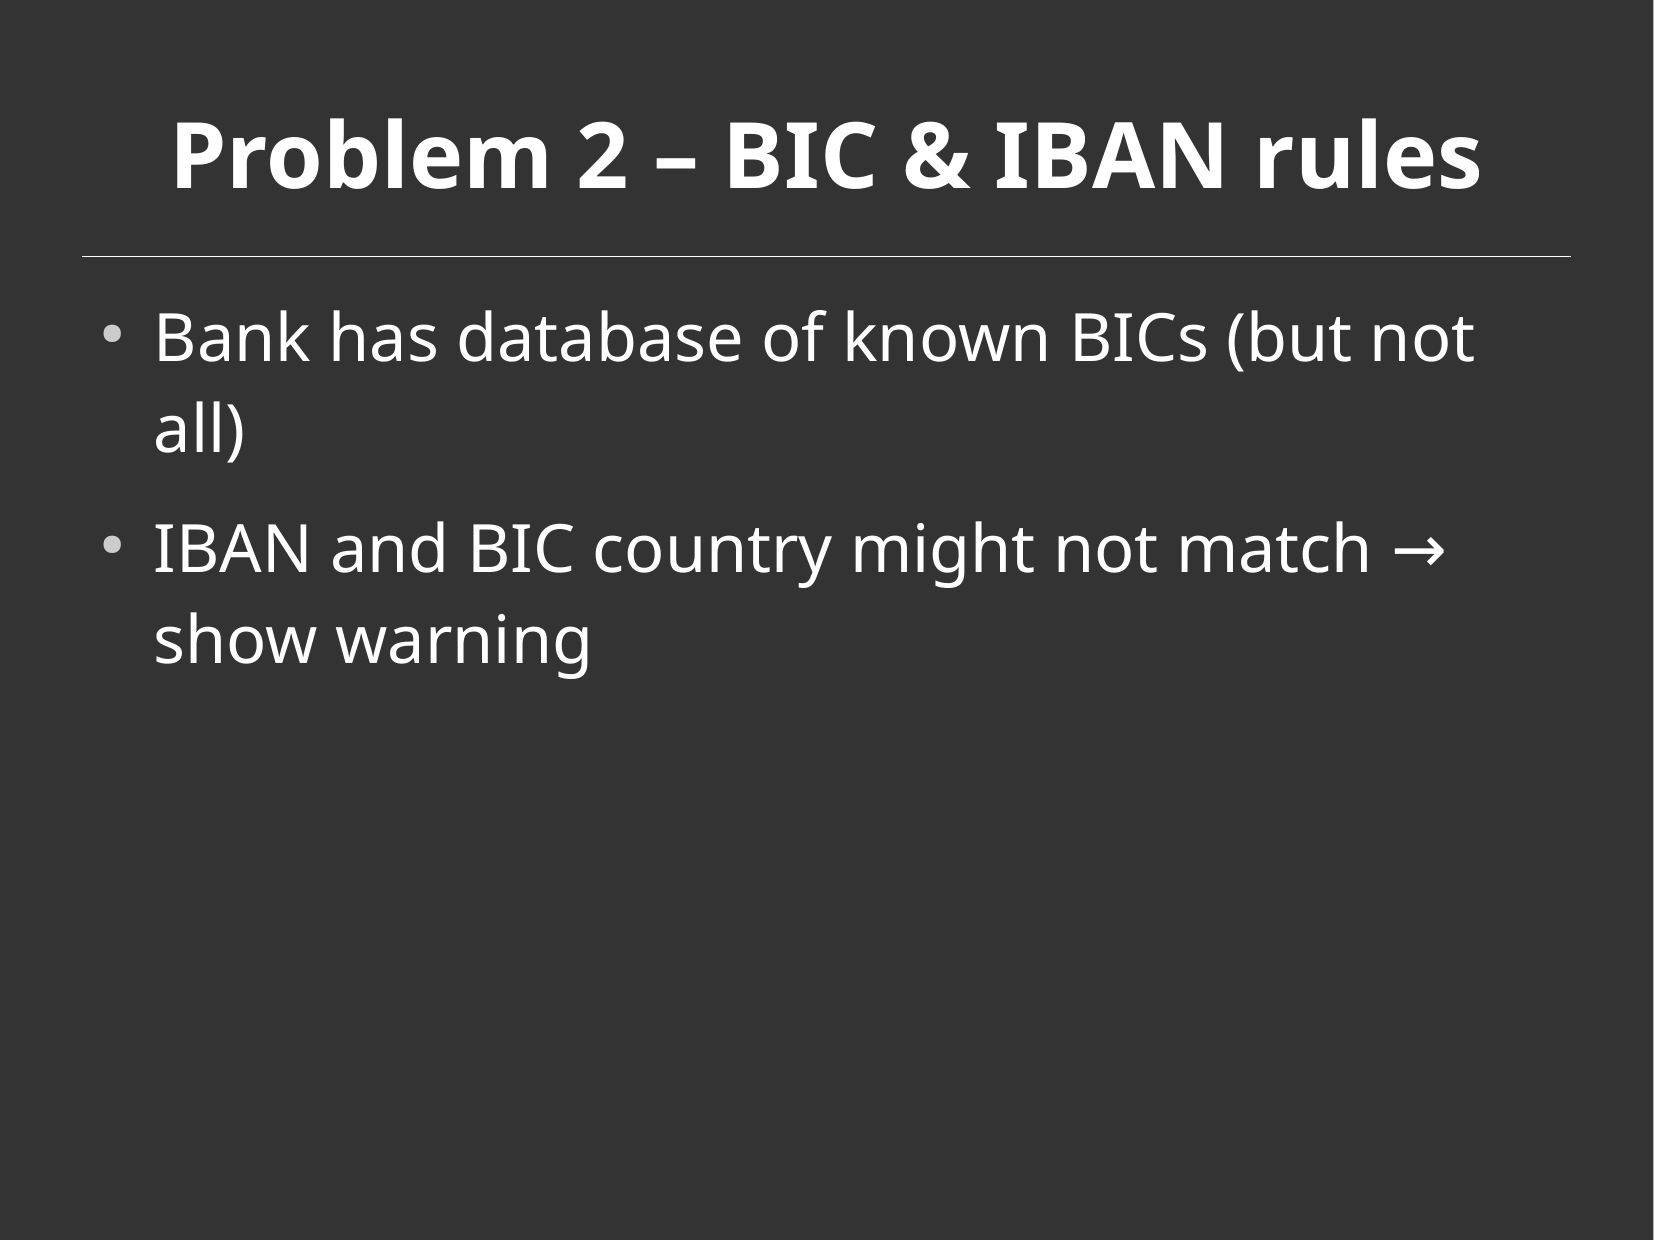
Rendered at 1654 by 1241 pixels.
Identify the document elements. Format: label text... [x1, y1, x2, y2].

title Problem 2 – BIC & IBAN rules [82, 45, 1571, 260]
list Bank has database of known BICs (but not all) IBAN and BIC country might not match → show warning [82, 290, 1571, 1010]
